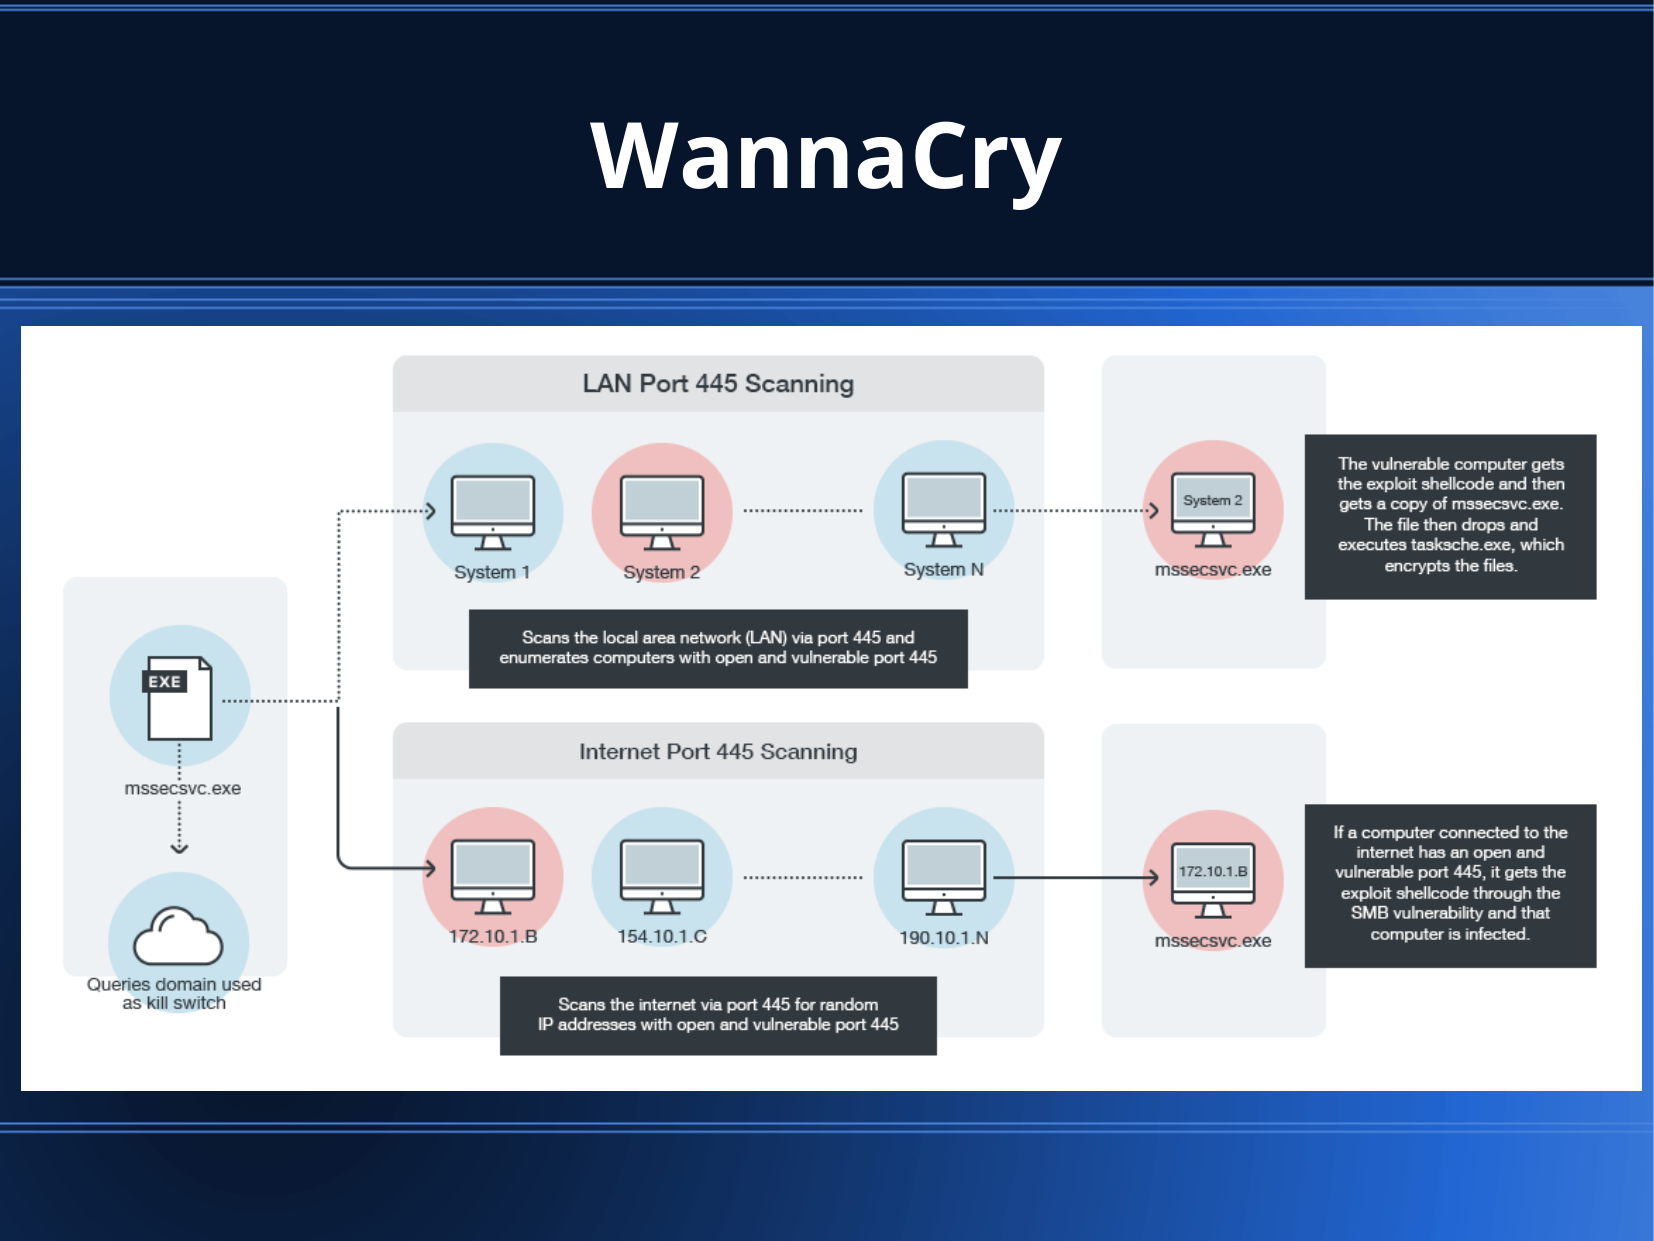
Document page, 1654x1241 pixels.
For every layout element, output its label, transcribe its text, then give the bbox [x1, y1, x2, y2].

title WannaCry [82, 49, 1571, 257]
picture [0, 0, 1654, 1241]
